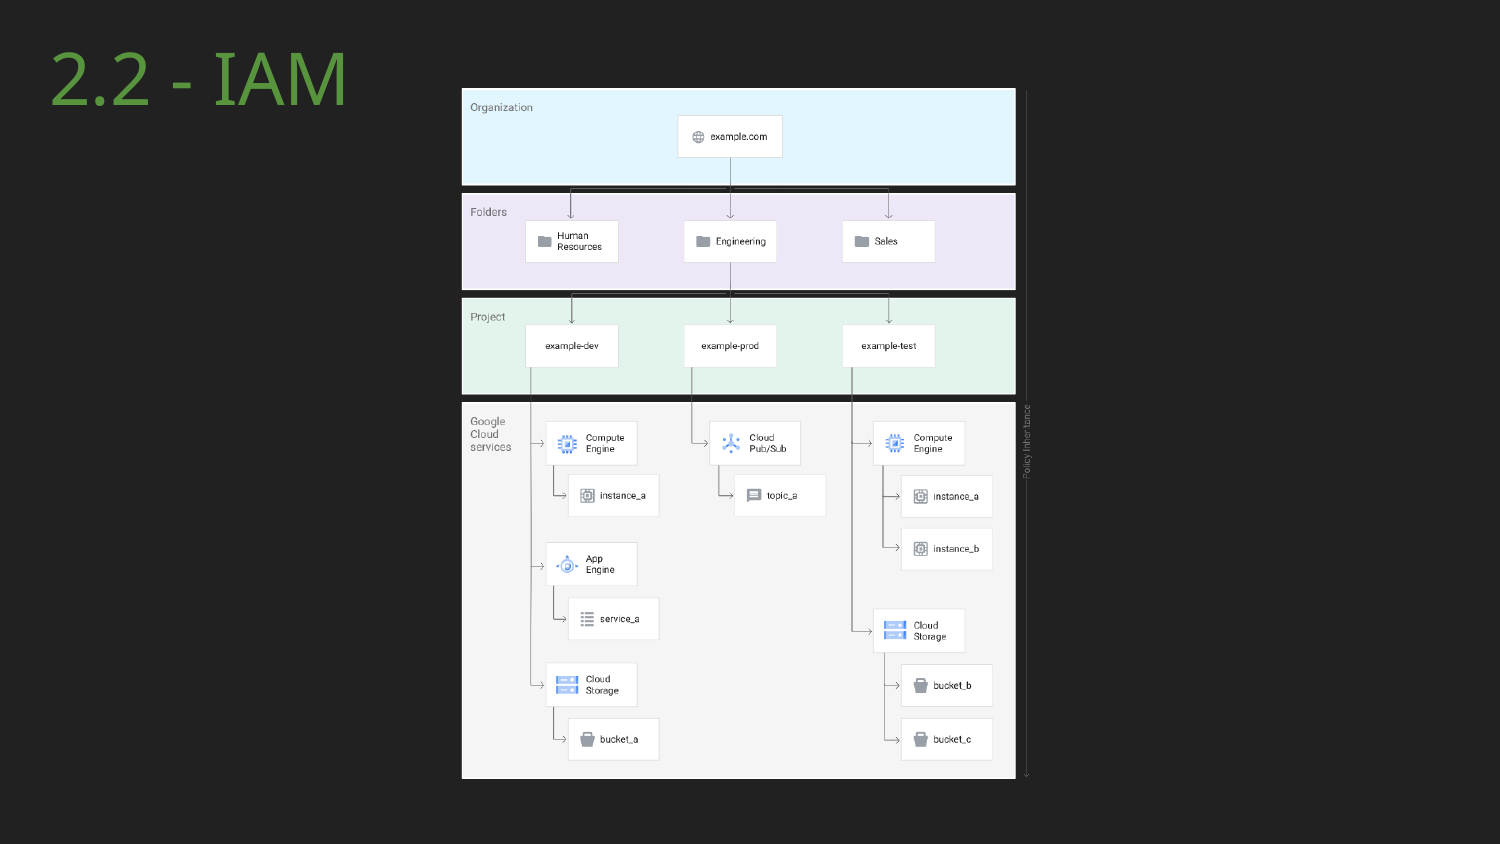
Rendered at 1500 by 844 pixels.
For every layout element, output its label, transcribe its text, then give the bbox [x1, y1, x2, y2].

title 2.2 - IAM [34, 17, 1432, 168]
picture [458, 83, 1042, 797]
